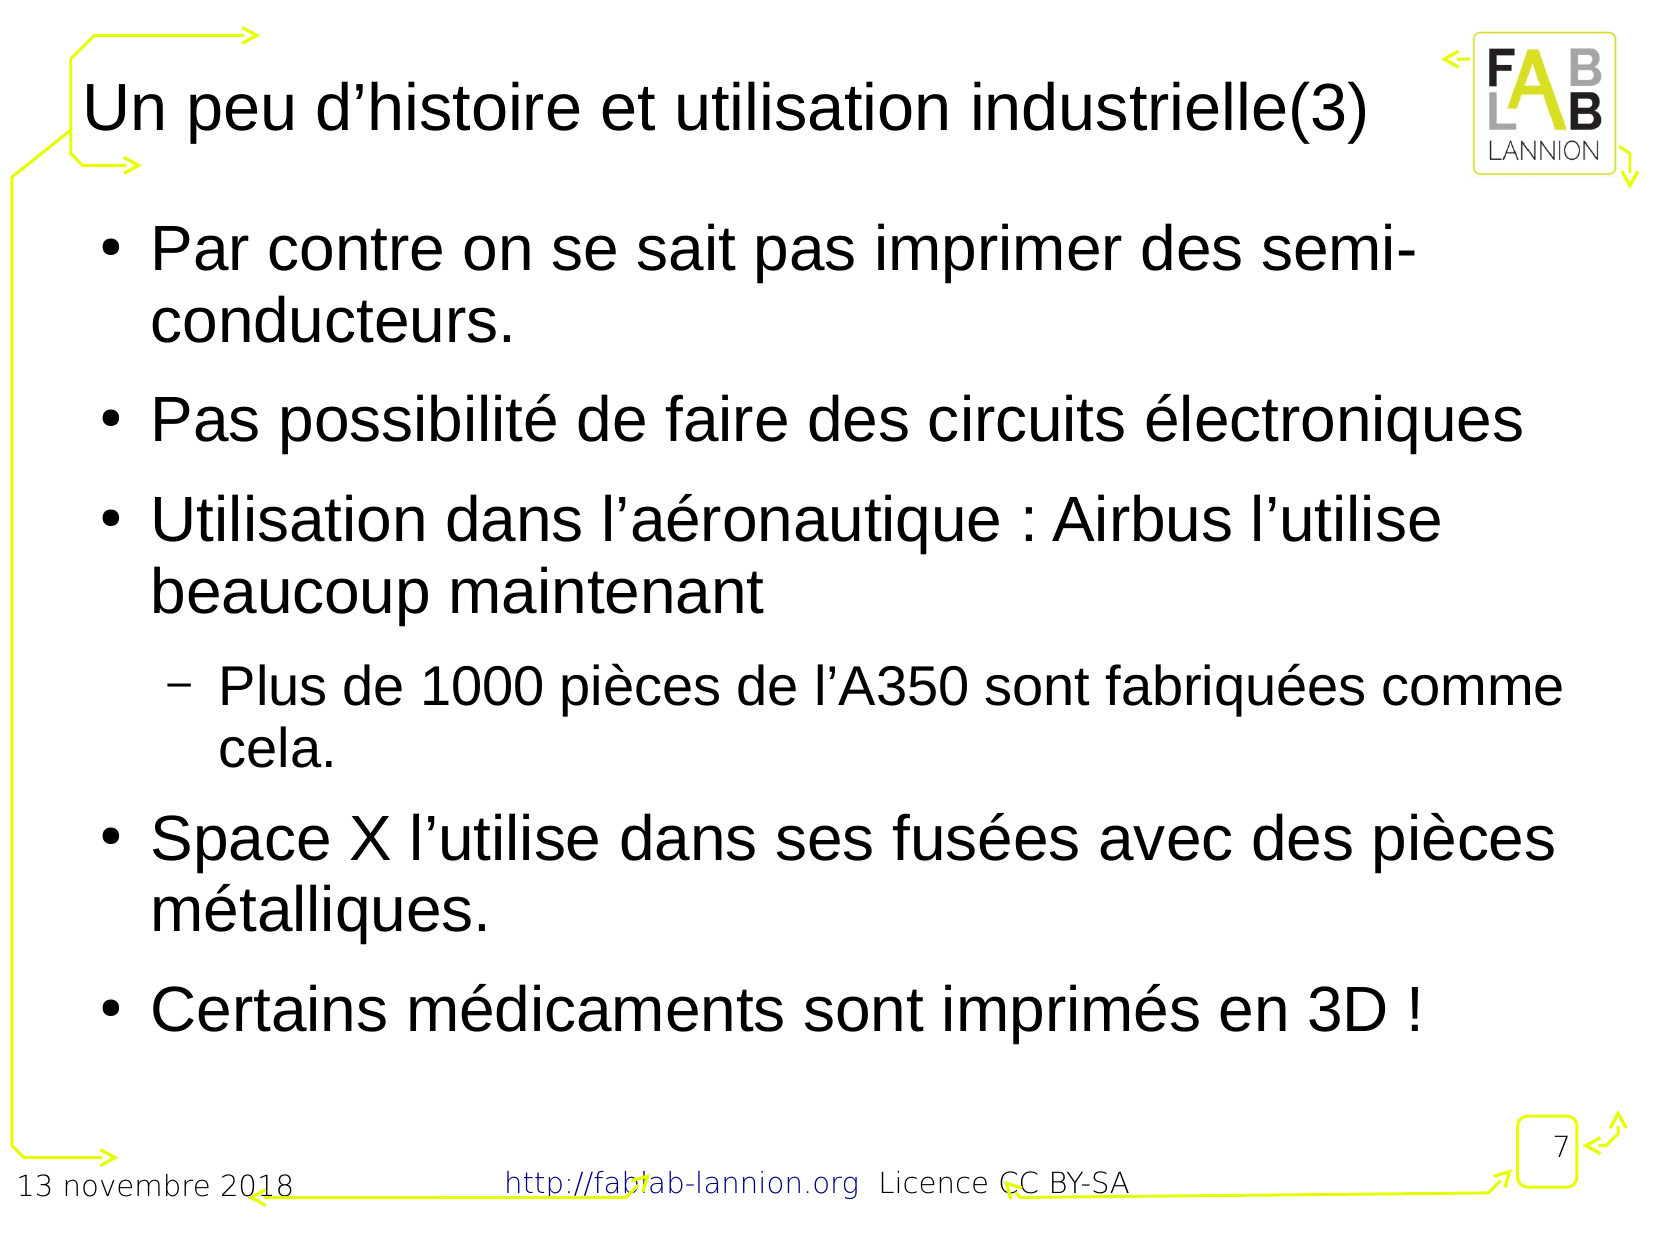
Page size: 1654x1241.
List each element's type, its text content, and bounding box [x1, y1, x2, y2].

title Un peu d’histoire et utilisation industrielle(3) [82, 49, 1441, 166]
picture [1470, 29, 1619, 178]
list Par contre on se sait pas imprimer des semi-conducteurs. Pas possibilité de faire des circuits électroniques Utilisation dans l’aéronautique : Airbus l’utilise beaucoup maintenant Plus de 1000 pièces de l’A350 sont fabriquées comme cela. Space X l’utilise dans ses fusées avec des pièces métalliques. Certains médicaments sont imprimés en 3D ! [82, 212, 1571, 1099]
